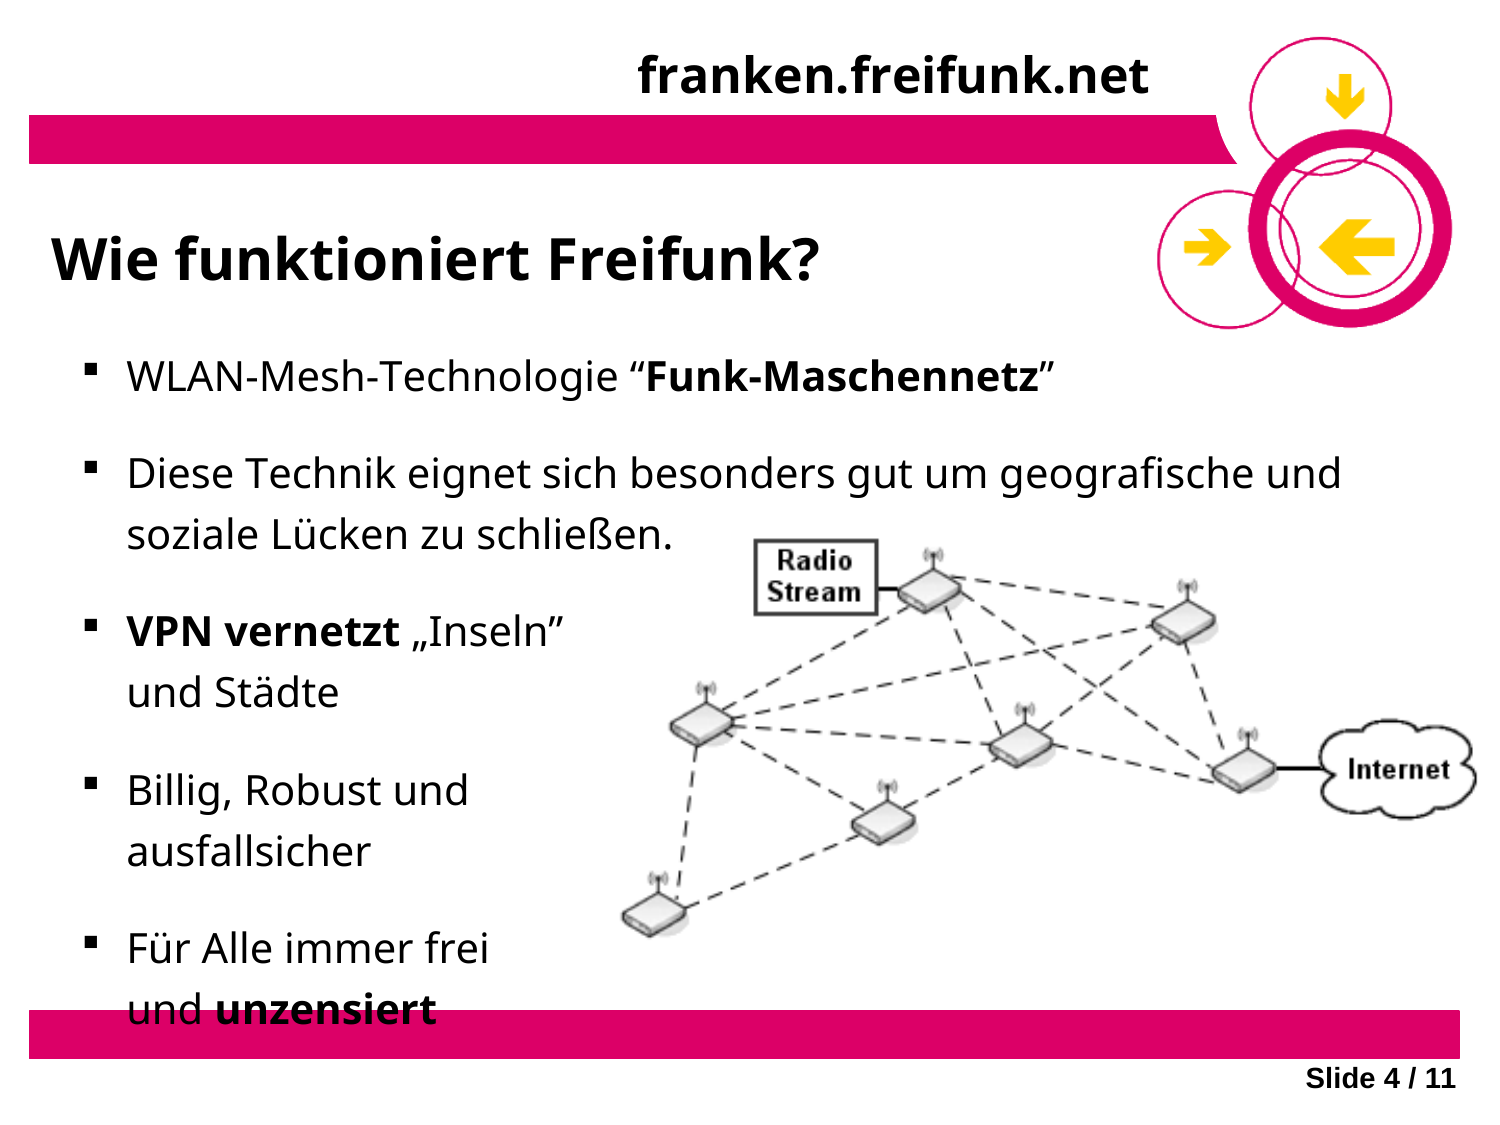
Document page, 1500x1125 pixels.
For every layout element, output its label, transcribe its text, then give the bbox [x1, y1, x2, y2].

text_box Wie funktioniert Freifunk? [51, 212, 1123, 292]
text_box WLAN-Mesh-Technologie “Funk-Maschennetz” Diese Technik eignet sich besonders gut um geografische und soziale Lücken zu schließen. VPN vernetzt „Inseln” und Städte Billig, Robust und ausfallsicher Für Alle immer frei und unzensiert [52, 342, 1453, 1029]
picture [1150, 32, 1461, 332]
picture [1453, 531, 1498, 961]
